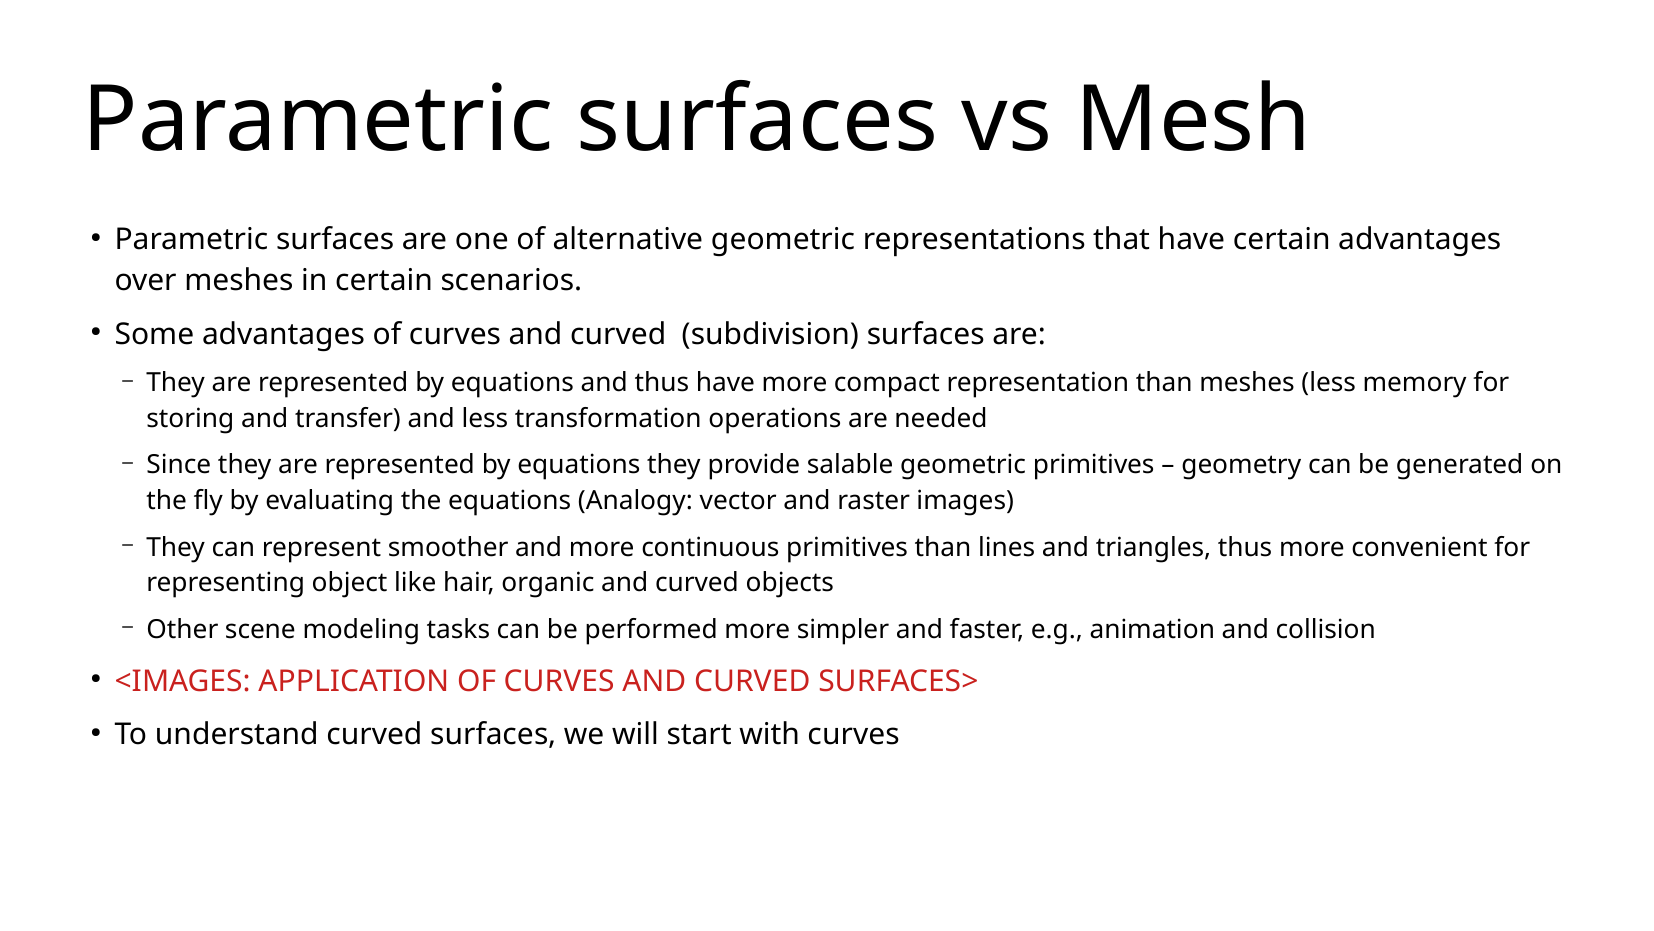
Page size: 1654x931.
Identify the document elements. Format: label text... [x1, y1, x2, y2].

list Parametric surfaces are one of alternative geometric representations that have certain advantages over meshes in certain scenarios. Some advantages of curves and curved (subdivision) surfaces are: They are represented by equations and thus have more compact representation than meshes (less memory for storing and transfer) and less transformation operations are needed Since they are represented by equations they provide salable geometric primitives – geometry can be generated on the fly by evaluating the equations (Analogy: vector and raster images) They can represent smoother and more continuous primitives than lines and triangles, thus more convenient for representing object like hair, organic and curved objects Other scene modeling tasks can be performed more simpler and faster, e.g., animation and collision <IMAGES: APPLICATION OF CURVES AND CURVED SURFACES> To understand curved surfaces, we will start with curves [82, 217, 1571, 758]
title Parametric surfaces vs Mesh [82, 37, 1571, 193]
